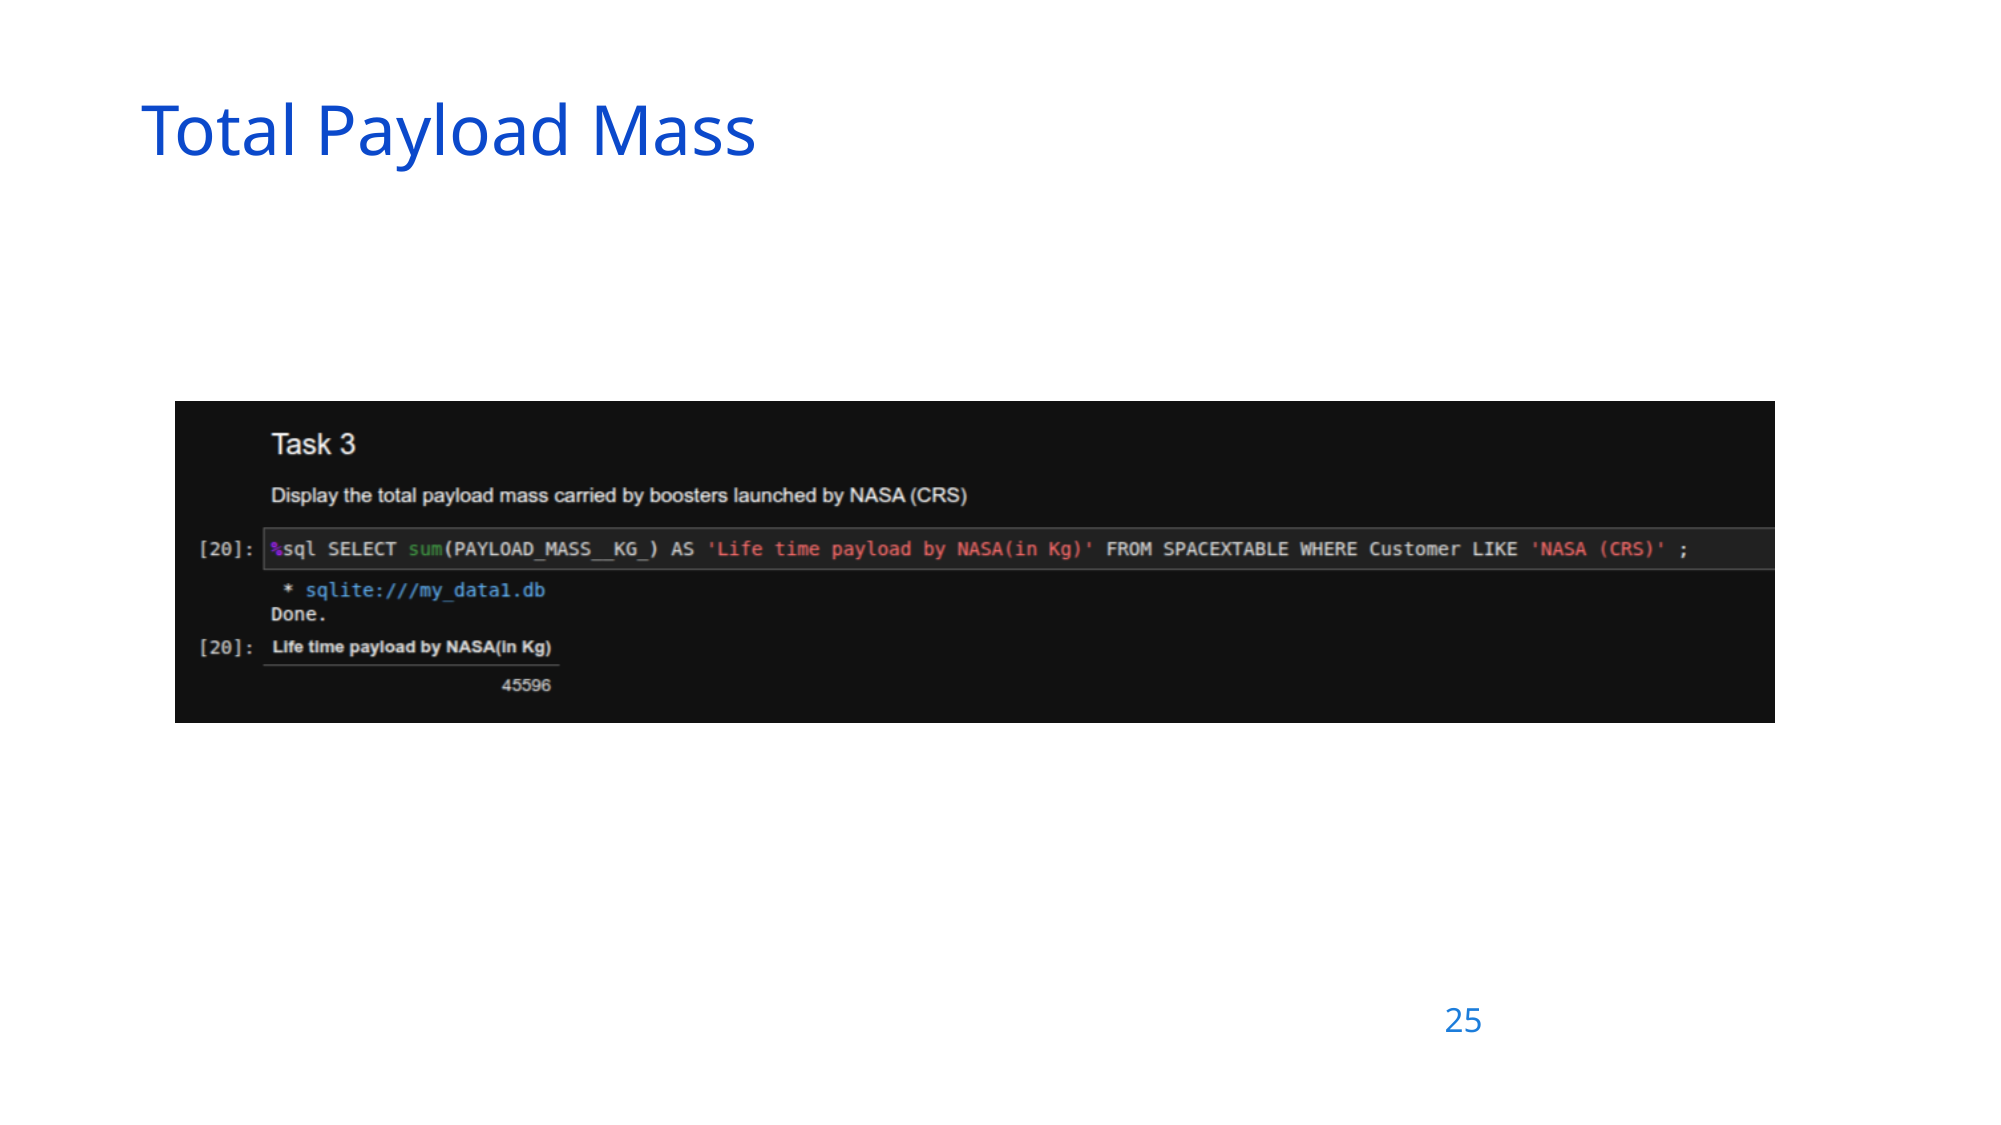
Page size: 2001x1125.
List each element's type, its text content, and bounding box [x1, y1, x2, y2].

slide_number 26 [1429, 988, 1880, 1055]
text_box Total Payload Mass [126, 88, 1852, 179]
picture [175, 401, 1775, 723]
